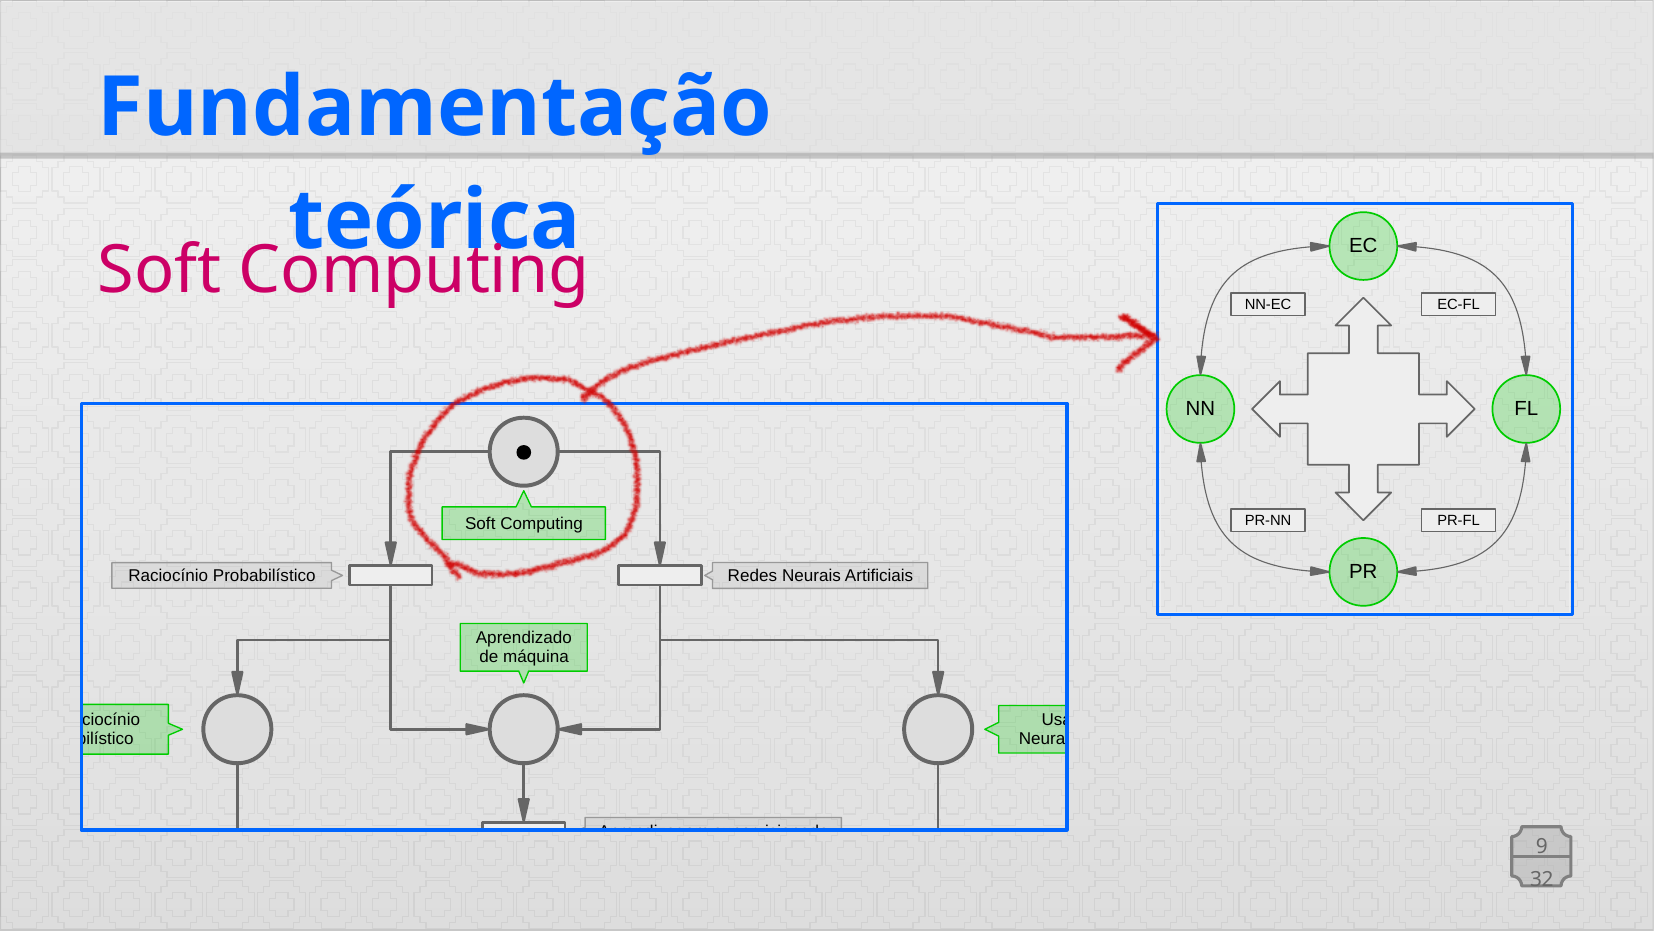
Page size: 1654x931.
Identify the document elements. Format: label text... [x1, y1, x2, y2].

picture [558, 298, 576, 303]
text_box Fundamentação teórica [82, 38, 991, 157]
picture [82, 204, 1571, 829]
text_box Soft Computing [82, 204, 558, 302]
